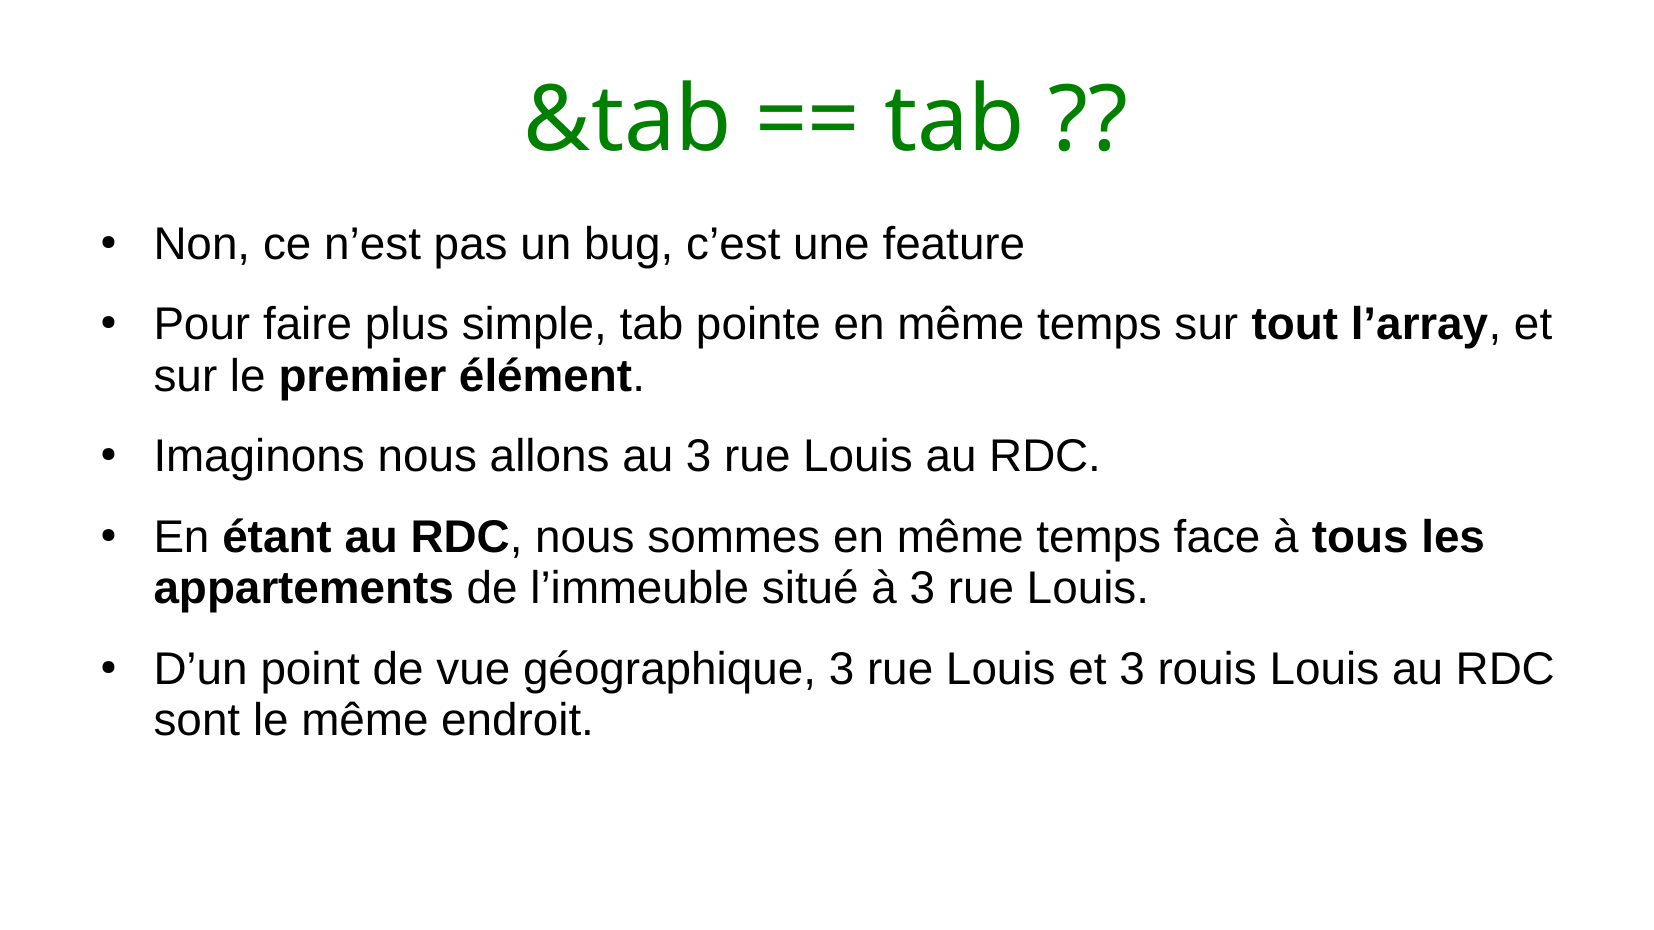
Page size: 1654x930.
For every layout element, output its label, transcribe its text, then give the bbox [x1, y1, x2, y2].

title &tab == tab ?? [82, 37, 1571, 193]
list Non, ce n’est pas un bug, c’est une feature Pour faire plus simple, tab pointe en même temps sur tout l’array, et sur le premier élément. Imaginons nous allons au 3 rue Louis au RDC. En étant au RDC, nous sommes en même temps face à tous les appartements de l’immeuble situé à 3 rue Louis. D’un point de vue géographique, 3 rue Louis et 3 rouis Louis au RDC sont le même endroit. [82, 217, 1571, 757]
